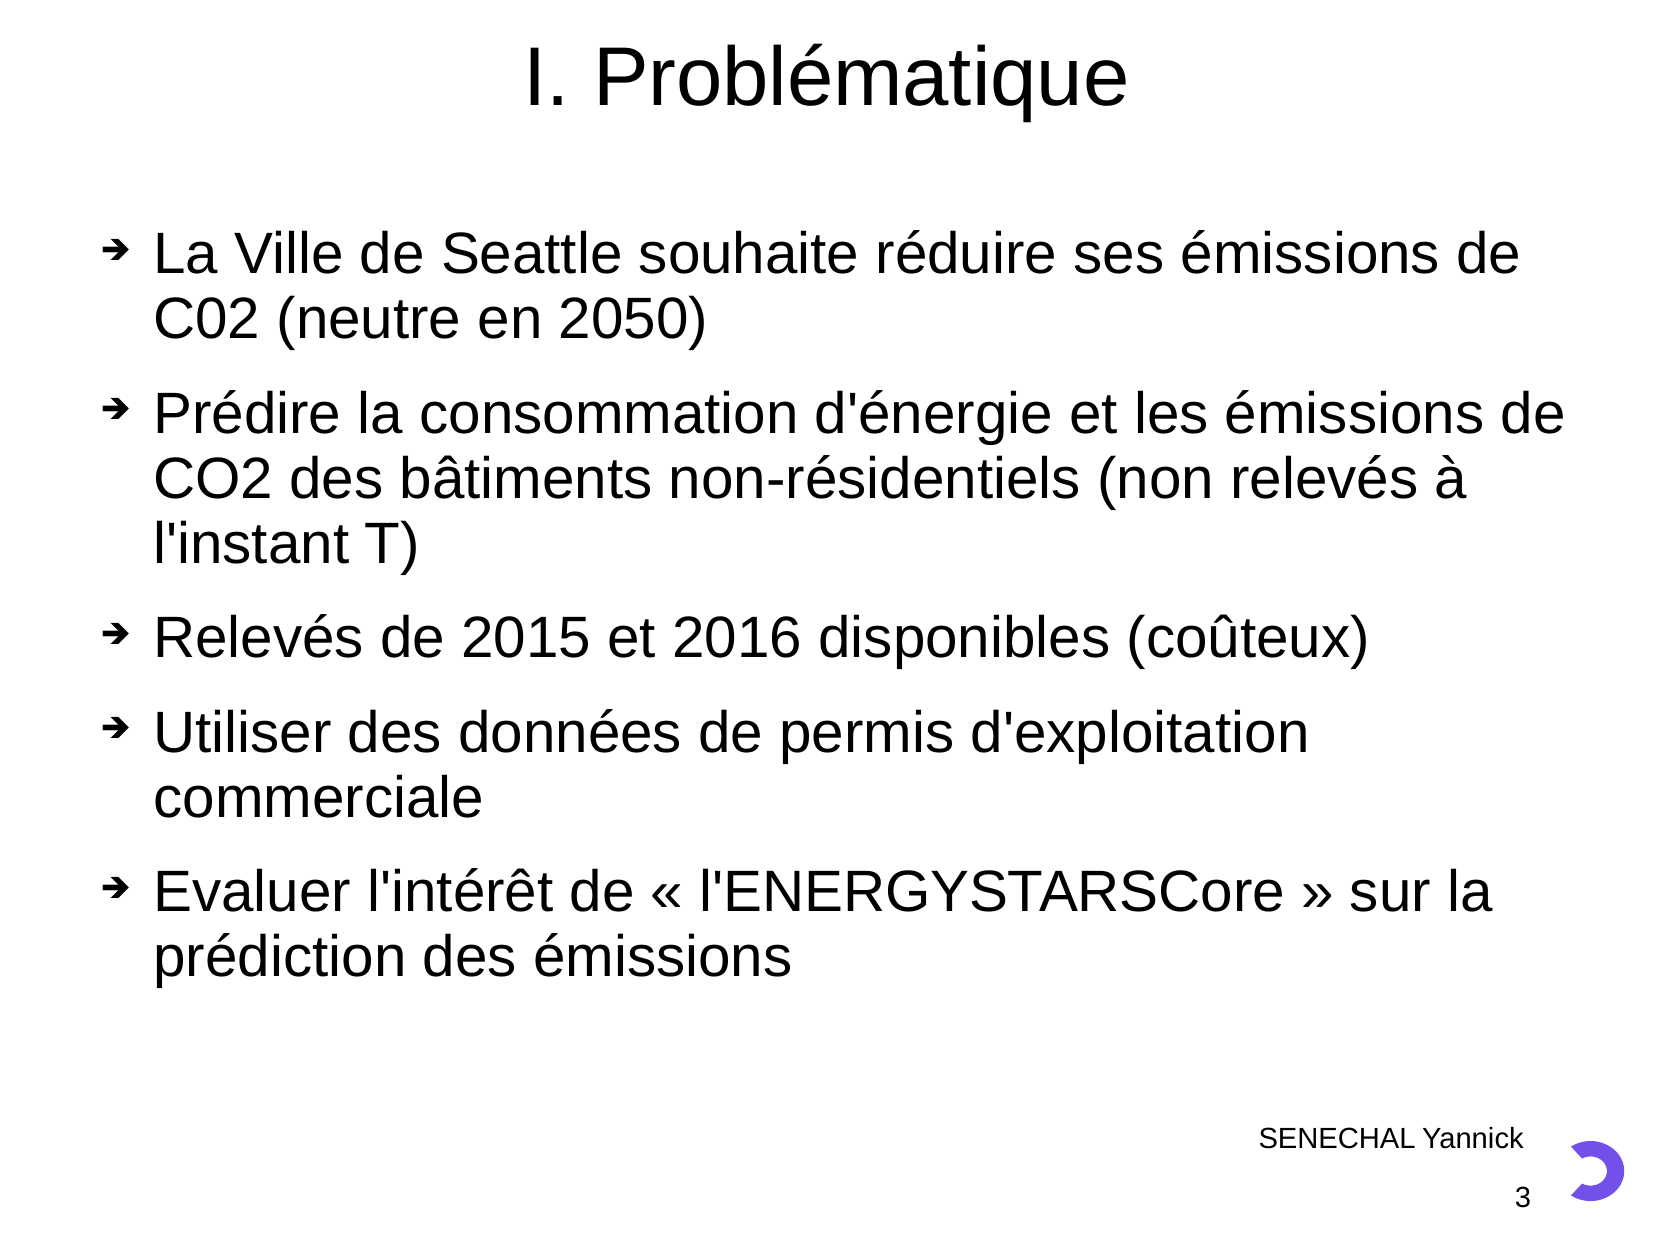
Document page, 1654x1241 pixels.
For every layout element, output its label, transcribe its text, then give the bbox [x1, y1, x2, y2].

list La Ville de Seattle souhaite réduire ses émissions de C02 (neutre en 2050) Prédire la consommation d'énergie et les émissions de CO2 des bâtiments non-résidentiels (non relevés à l'instant T) Relevés de 2015 et 2016 disponibles (coûteux) Utiliser des données de permis d'exploitation commerciale Evaluer l'intérêt de « l'ENERGYSTARSCore » sur la prédiction des émissions [82, 220, 1571, 1040]
picture [1539, 1125, 1642, 1217]
title I. Problématique [82, 23, 1571, 130]
